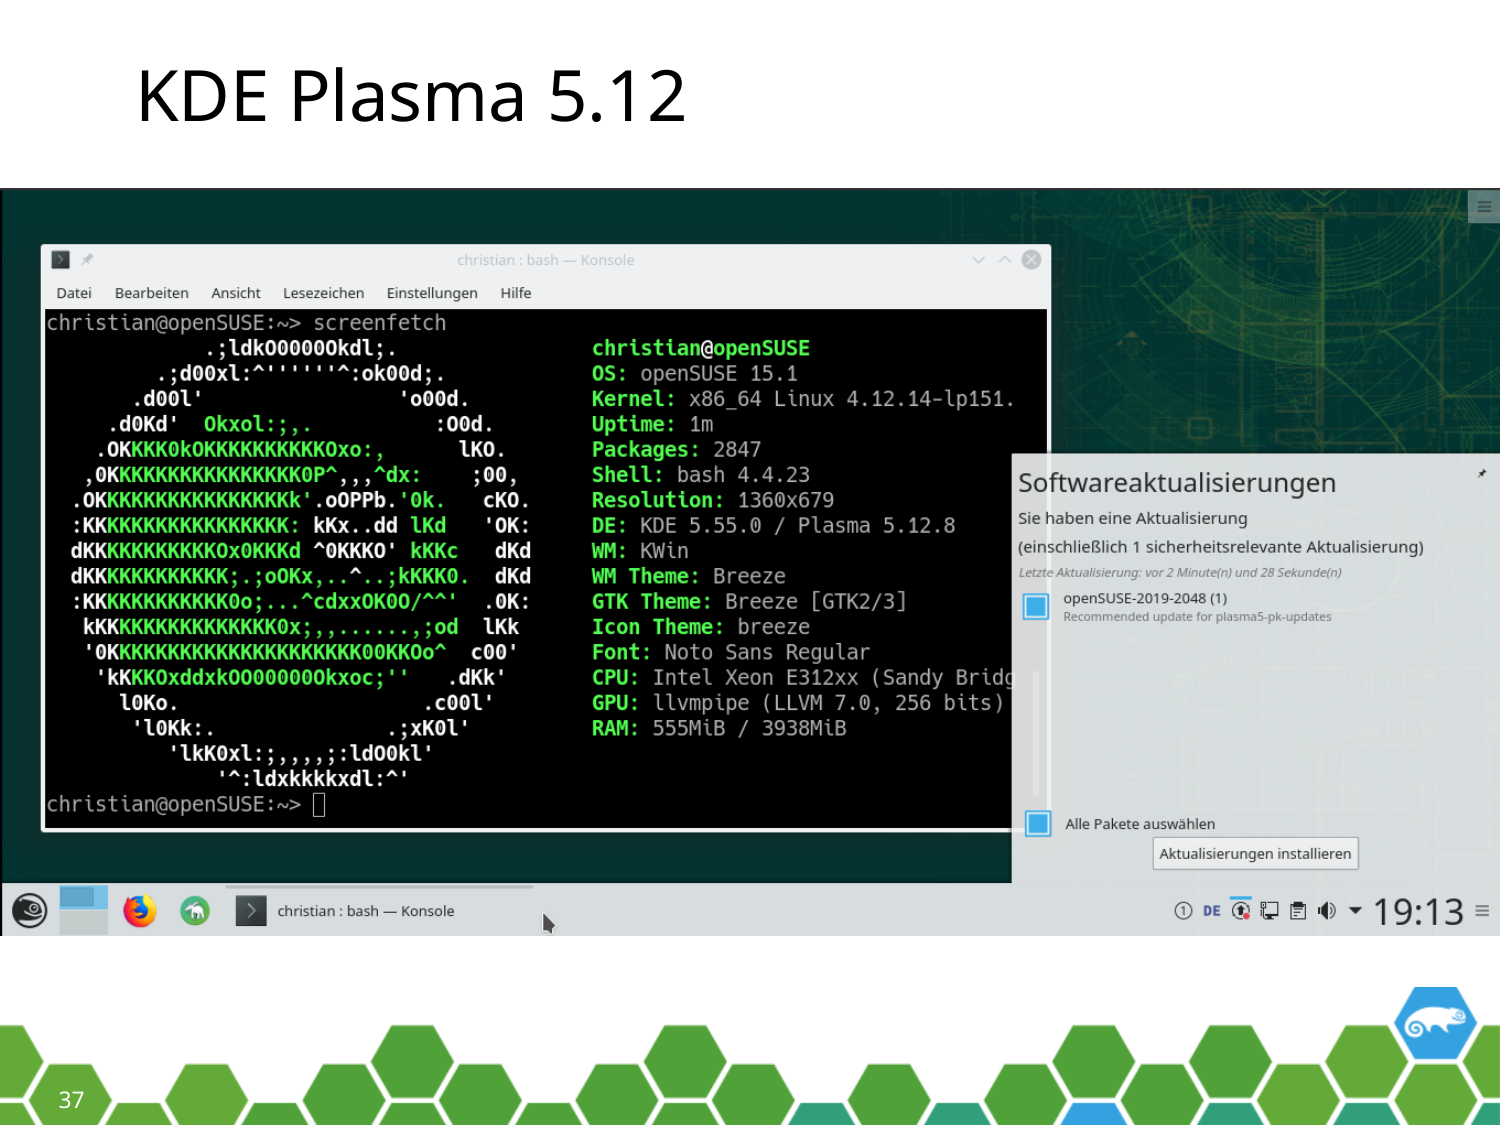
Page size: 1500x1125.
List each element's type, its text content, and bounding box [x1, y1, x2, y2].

picture [0, 188, 1500, 936]
title KDE Plasma 5.12 [135, 12, 1372, 175]
picture [0, 987, 1500, 1125]
